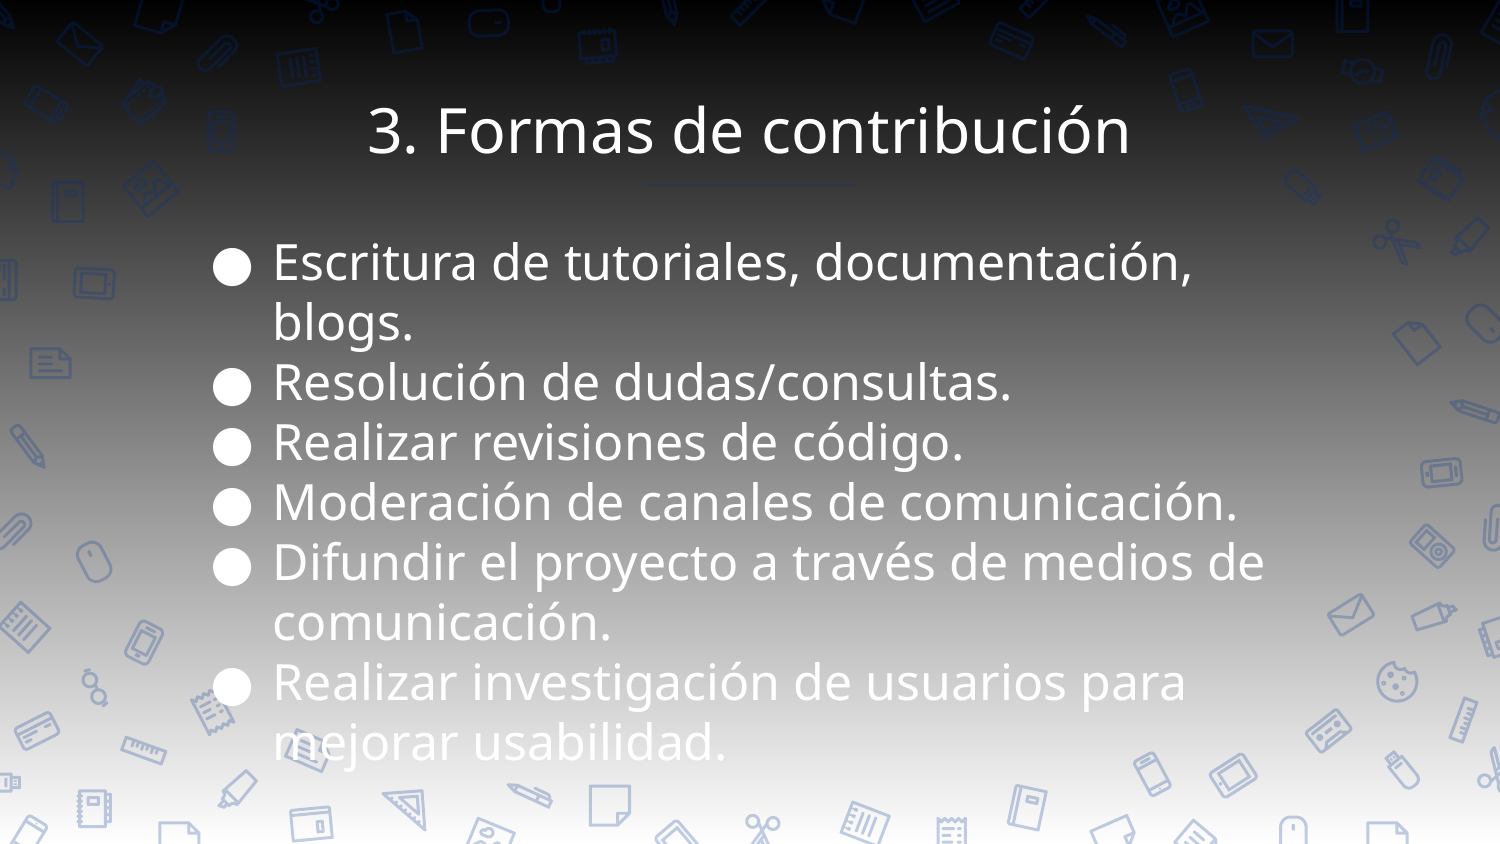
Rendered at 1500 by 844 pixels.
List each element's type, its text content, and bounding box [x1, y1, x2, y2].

list Escritura de tutoriales, documentación, blogs. Resolución de dudas/consultas. Realizar revisiones de código. Moderación de canales de comunicación. Difundir el proyecto a través de medios de comunicación. Realizar investigación de usuarios para mejorar usabilidad. [182, 215, 1318, 758]
title 3. Formas de contribución [182, 58, 1318, 182]
